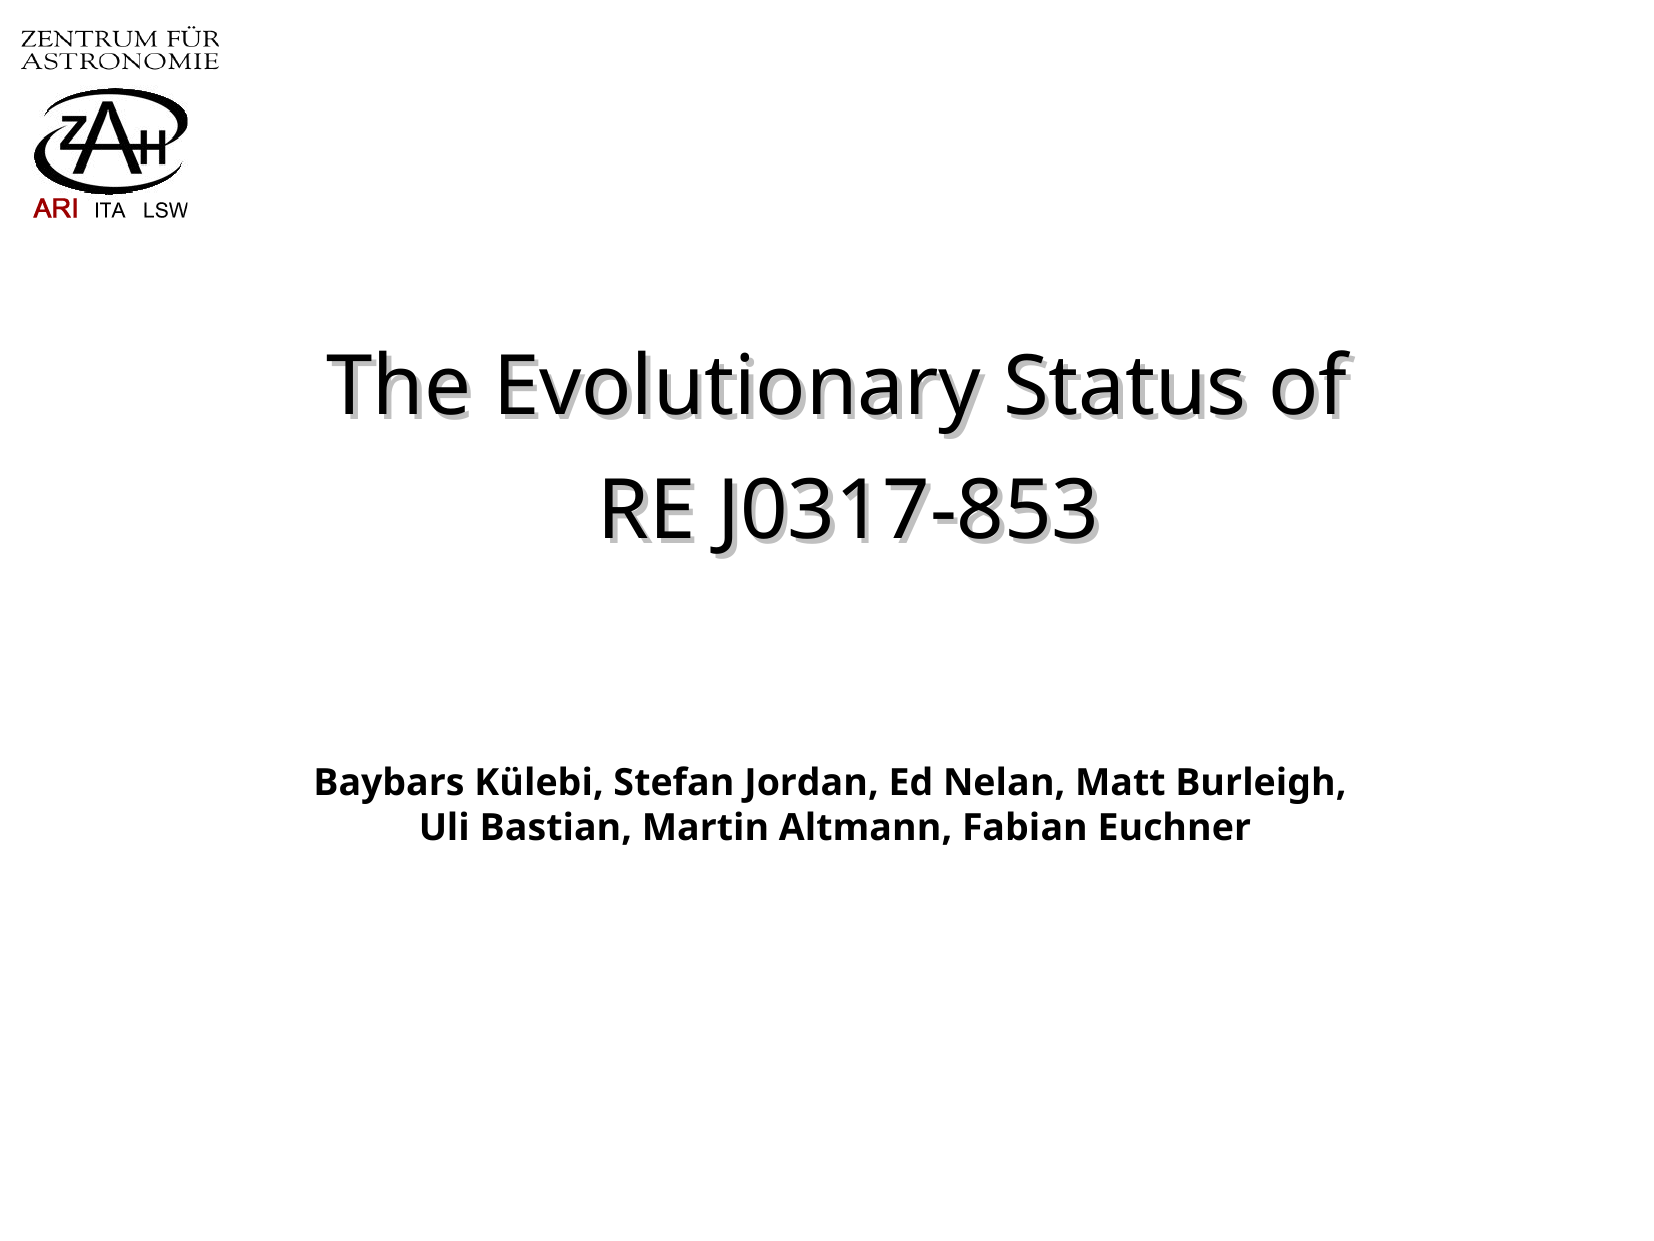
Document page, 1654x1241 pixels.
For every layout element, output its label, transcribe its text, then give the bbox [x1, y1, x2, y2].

picture [20, 25, 219, 72]
picture [31, 85, 188, 220]
text_box The Evolutionary Status of RE J0317-853 [149, 299, 1548, 713]
text_box Baybars Külebi, Stefan Jordan, Ed Nelan, Matt Burleigh, Uli Bastian, Martin Altmann, Fabian Euchner [298, 749, 1373, 906]
